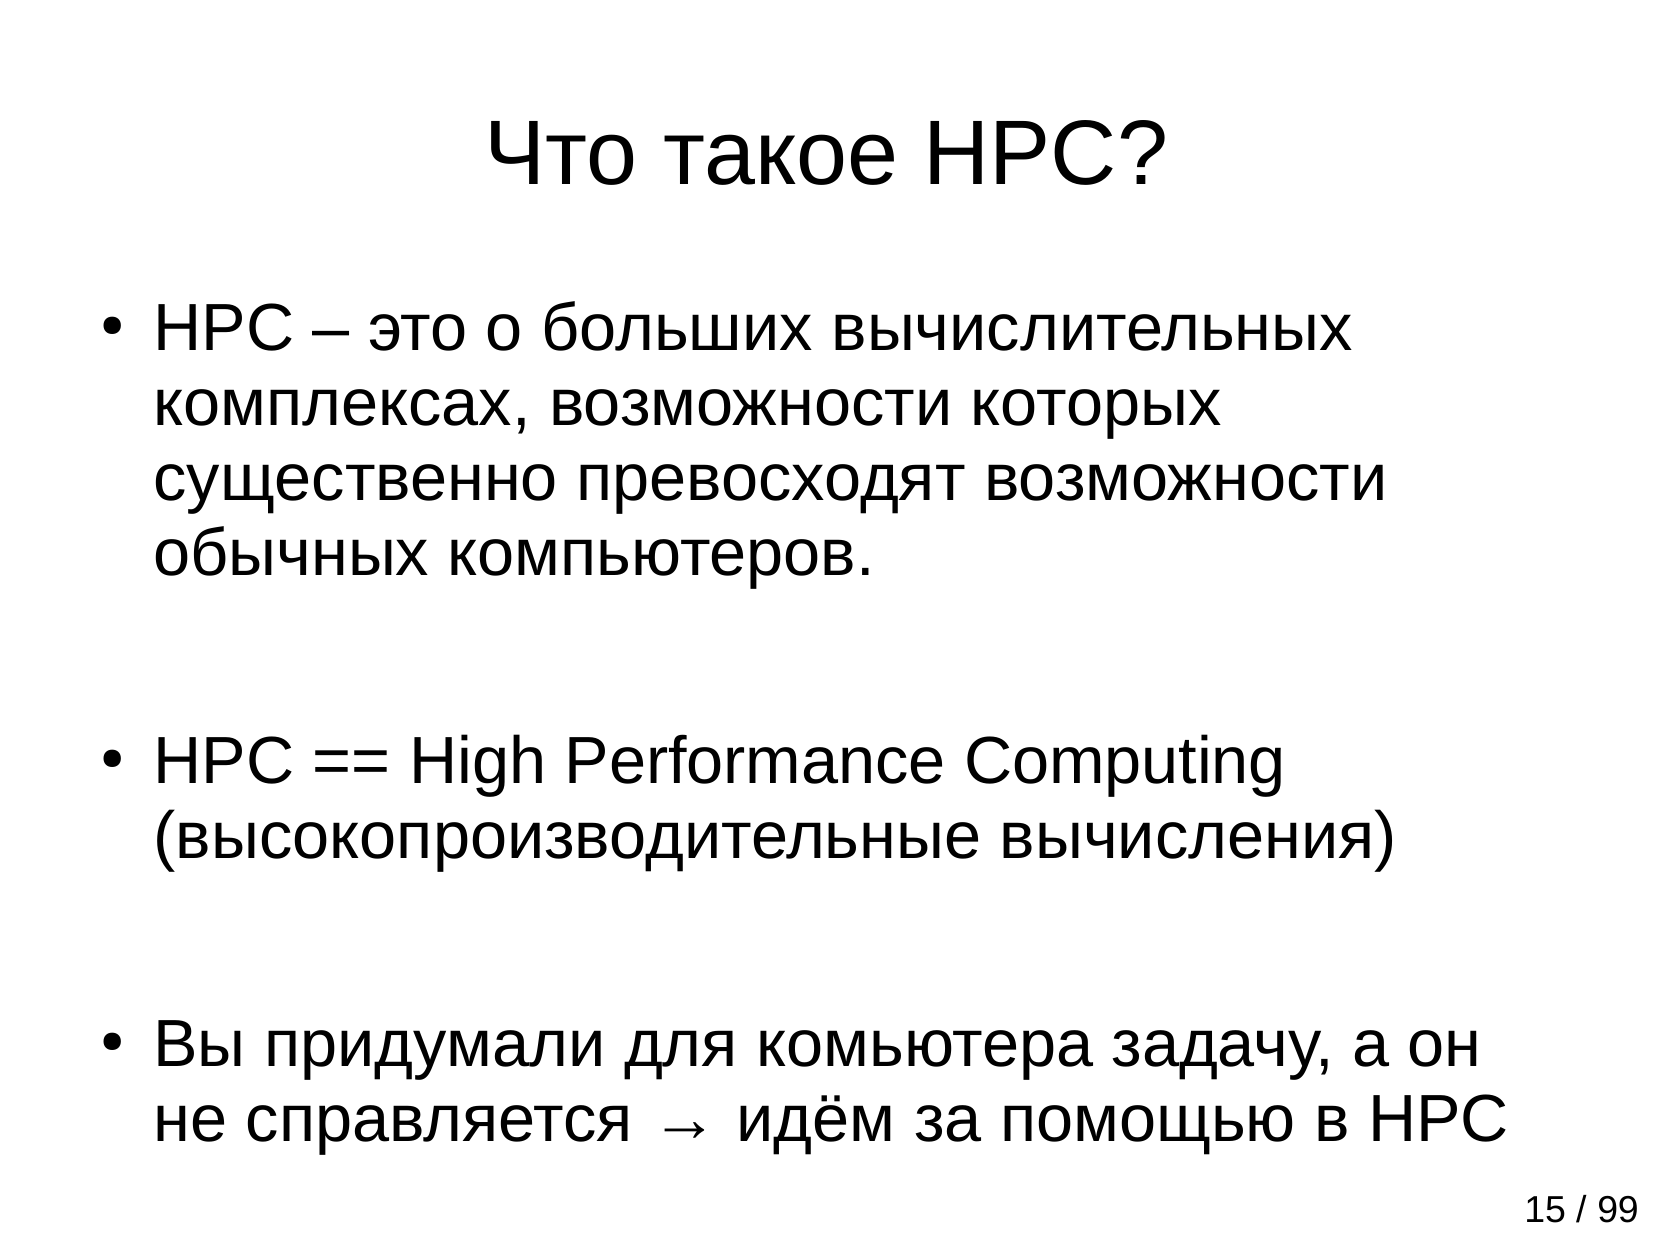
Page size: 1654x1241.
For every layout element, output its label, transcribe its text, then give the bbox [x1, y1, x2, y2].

title Что такое HPC? [82, 49, 1571, 257]
text_box <number> / 99 [1380, 1181, 1654, 1238]
list HPC – это о больших вычислительных комплексах, возможности которых существенно превосходят возможности обычных компьютеров. HPC == High Performance Computing (высокопроизводительные вычисления) Вы придумали для комьютера задачу, а он не справляется → идём за помощью в HPC [82, 290, 1571, 1158]
